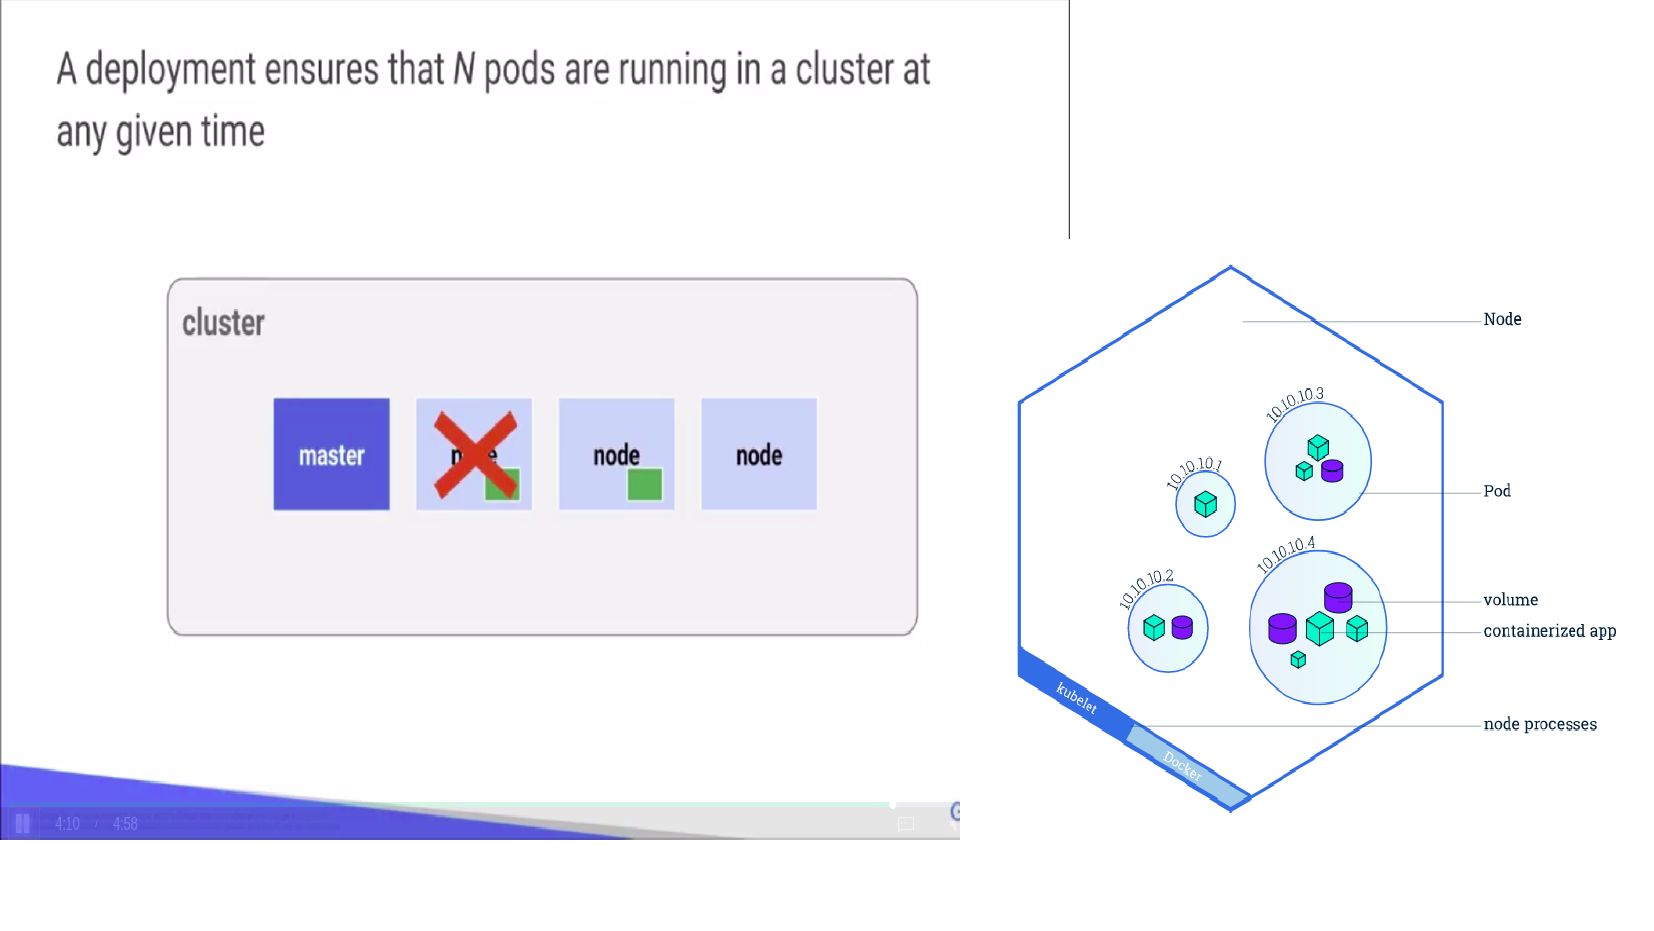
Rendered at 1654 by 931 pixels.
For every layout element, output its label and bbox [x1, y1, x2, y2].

picture [0, 0, 1637, 841]
